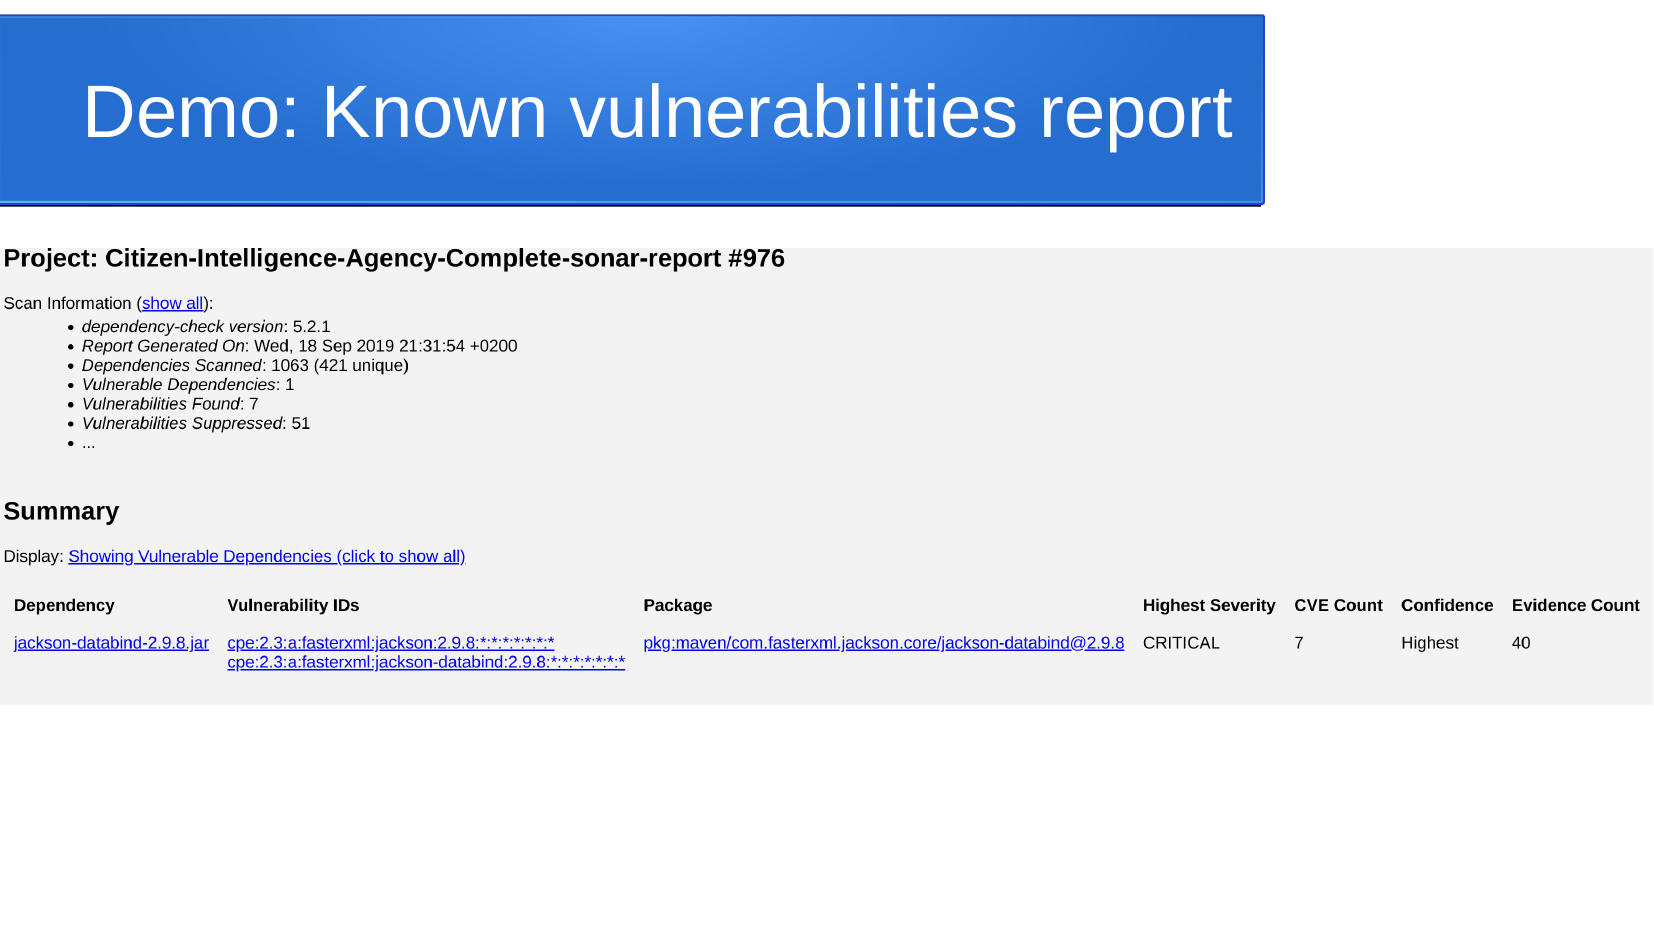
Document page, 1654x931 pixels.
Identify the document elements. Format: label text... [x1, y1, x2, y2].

picture [0, 248, 1654, 706]
title Demo: Known vulnerabilities report [82, 35, 1235, 189]
